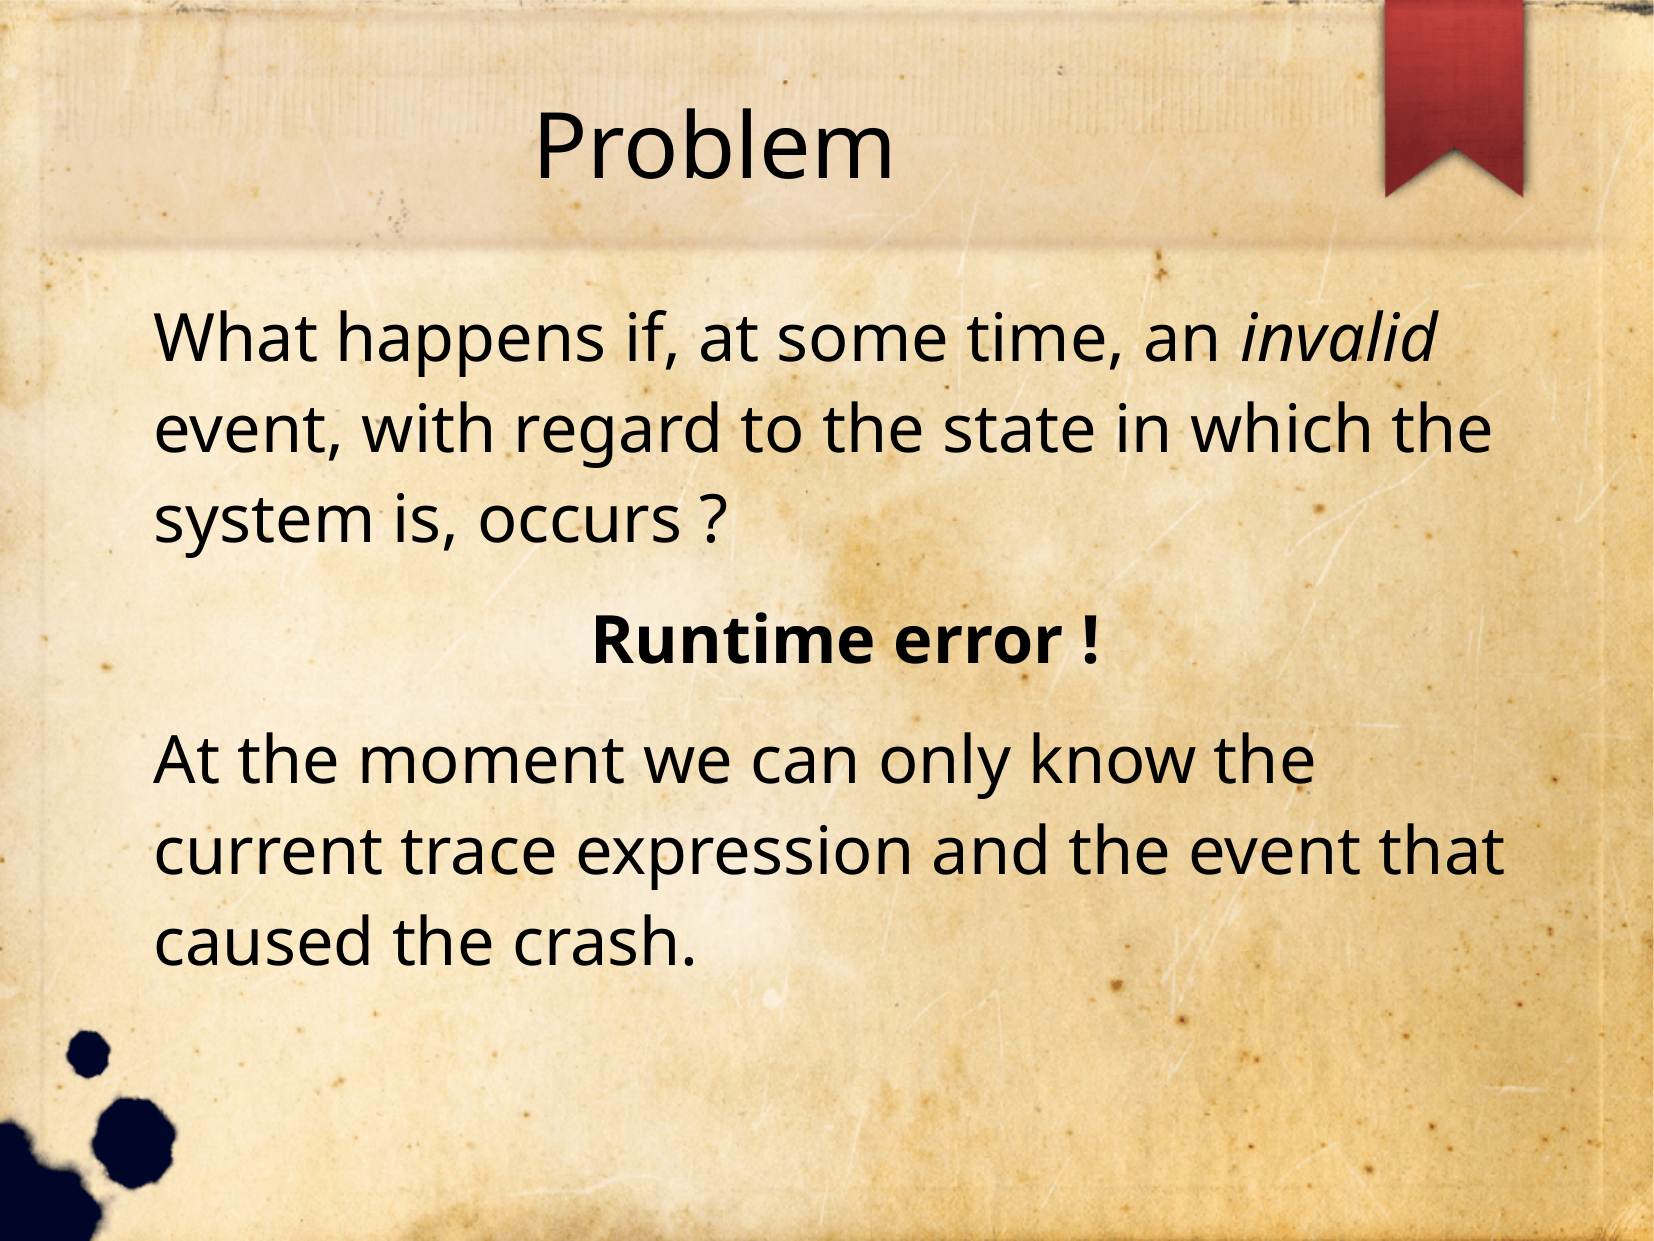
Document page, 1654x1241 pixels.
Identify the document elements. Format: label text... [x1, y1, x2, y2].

title Problem [82, 49, 1347, 237]
picture [0, 0, 1654, 1241]
list What happens if, at some time, an invalid event, with regard to the state in which the system is, occurs ? Runtime error ! At the moment we can only know the current trace expression and the event that caused the crash. [82, 290, 1538, 1010]
